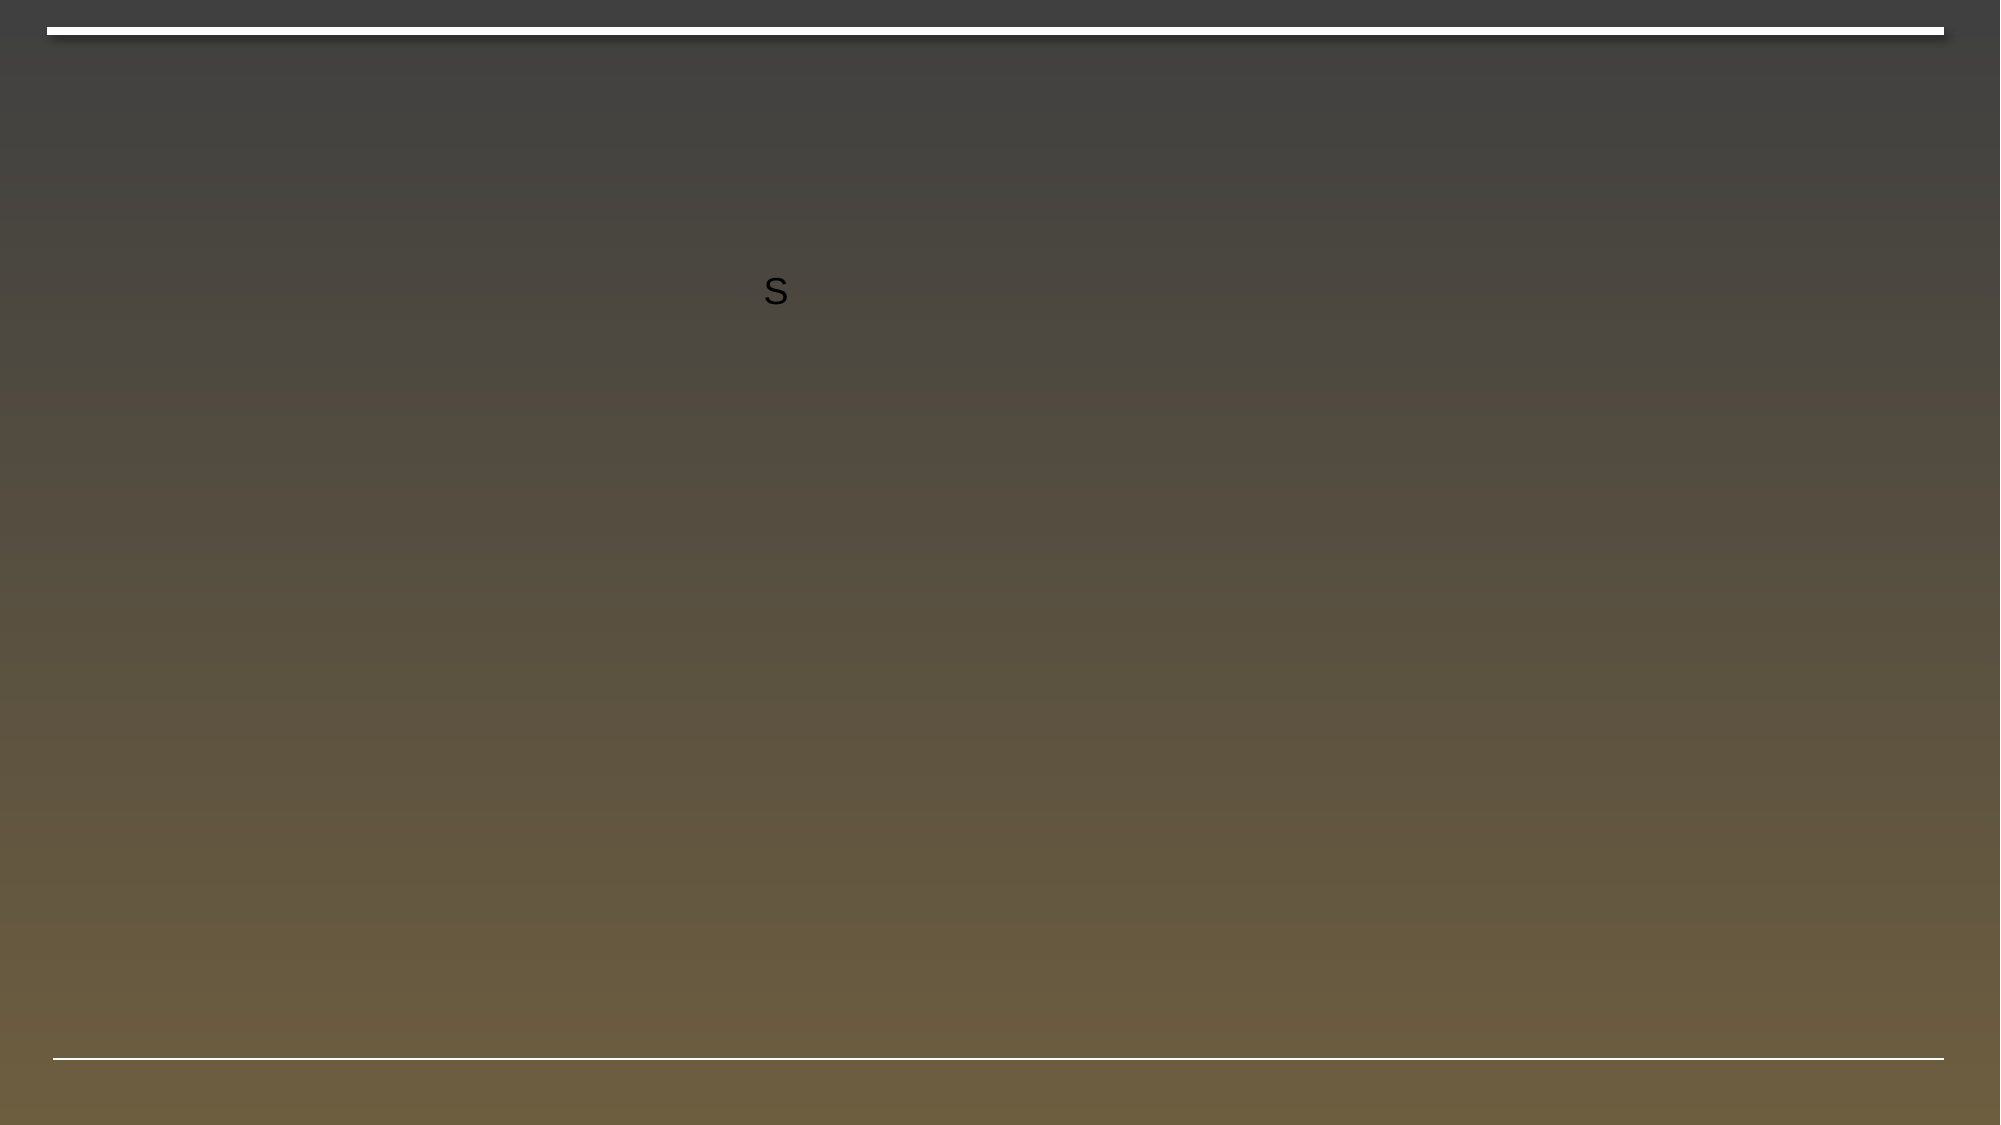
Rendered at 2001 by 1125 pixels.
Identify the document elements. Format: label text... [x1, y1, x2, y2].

title S [763, 109, 1953, 473]
